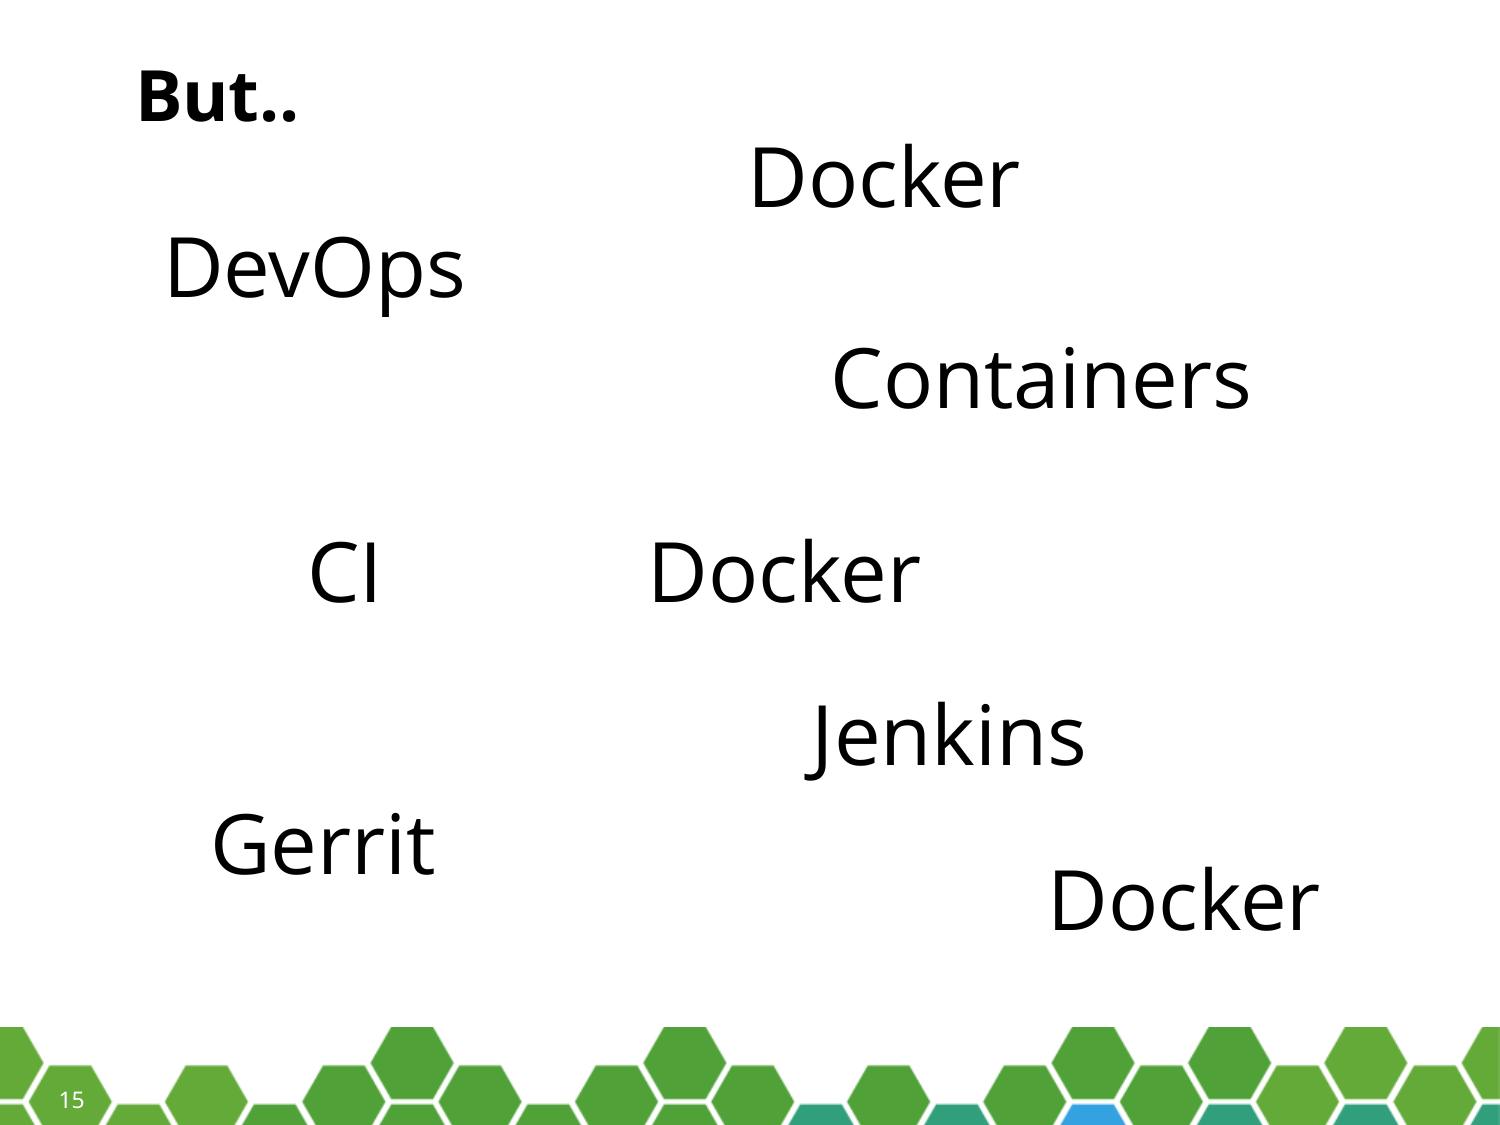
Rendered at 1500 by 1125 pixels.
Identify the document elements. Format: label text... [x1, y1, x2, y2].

title But.. [135, 12, 1372, 175]
list Docker [719, 118, 1068, 241]
list Docker [1019, 841, 1368, 965]
list Jenkins [783, 676, 1127, 799]
list Containers [802, 320, 1279, 443]
list Docker [619, 513, 968, 636]
list CI [278, 513, 414, 636]
picture [0, 1027, 1500, 1125]
list DevOps [135, 208, 490, 332]
list Gerrit [181, 785, 490, 908]
